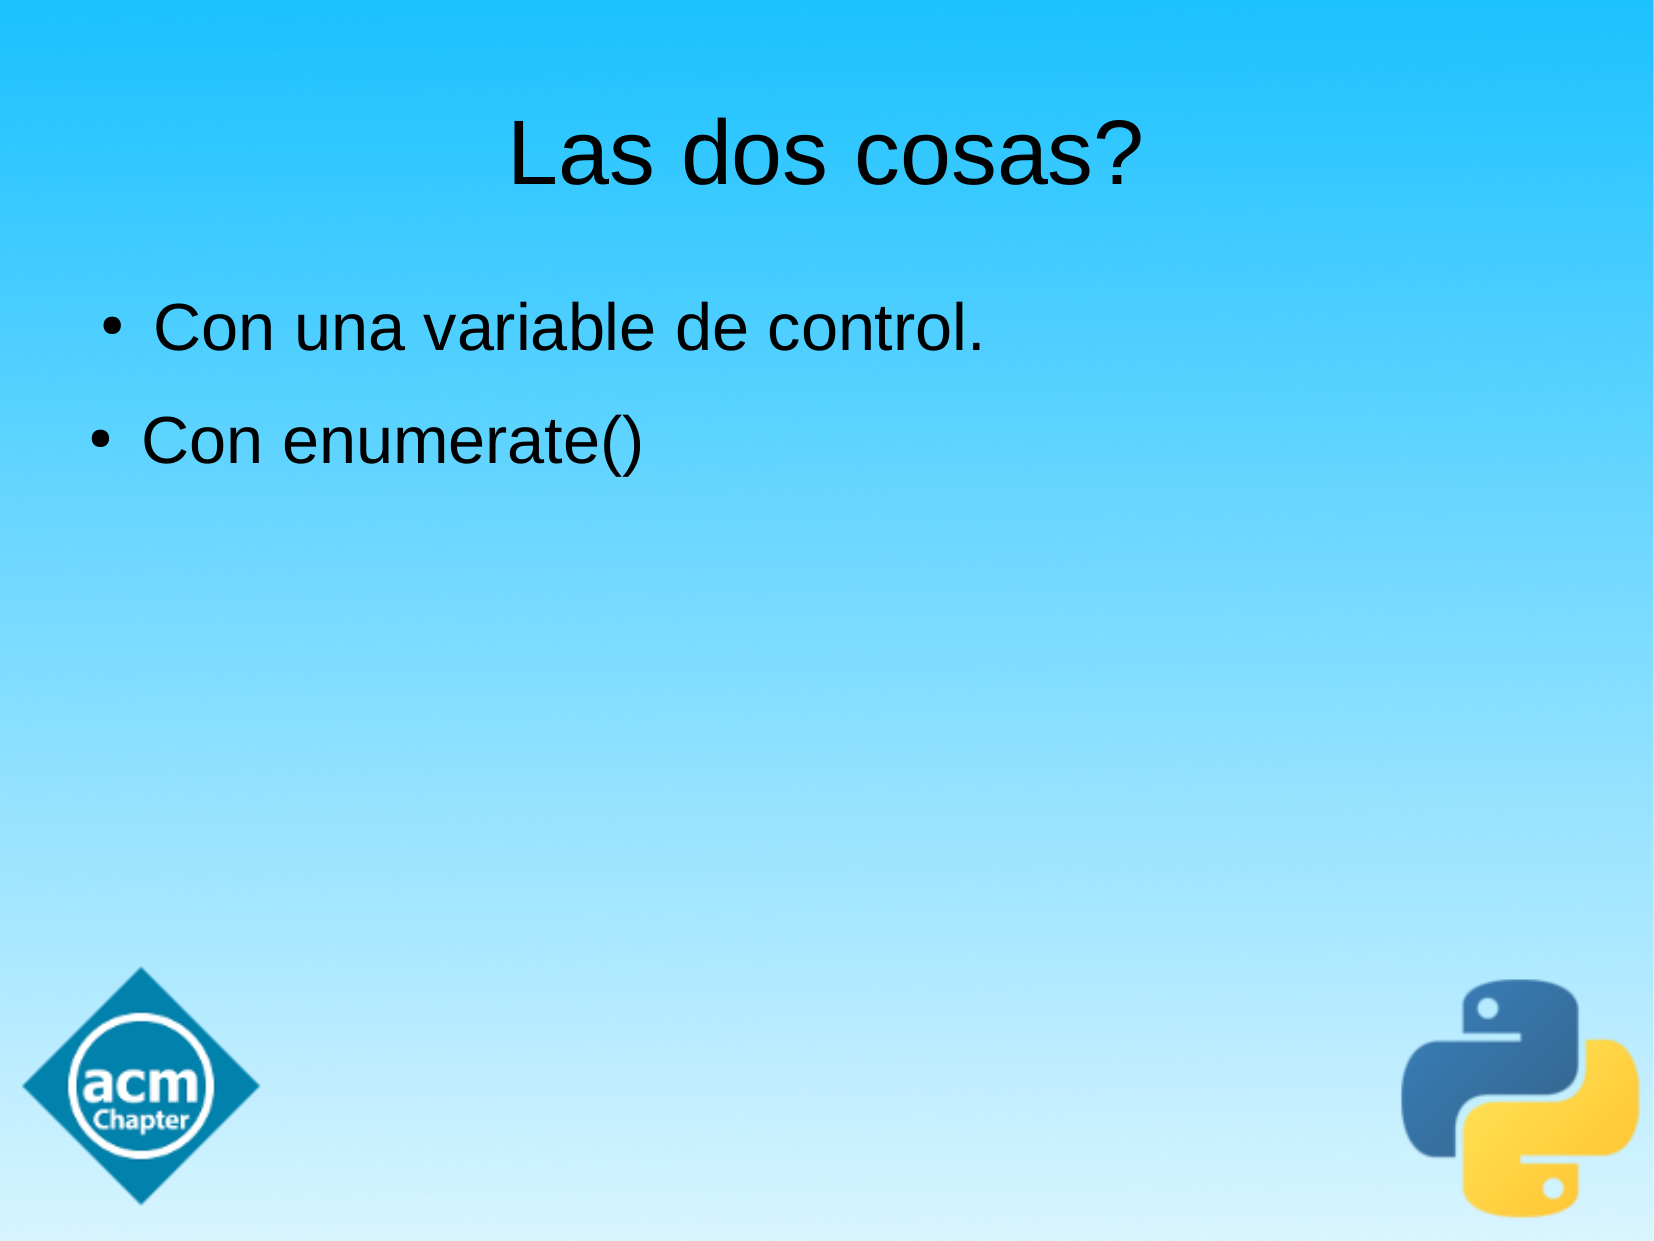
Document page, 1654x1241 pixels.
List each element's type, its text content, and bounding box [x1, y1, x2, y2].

title Las dos cosas? [82, 49, 1571, 257]
picture [0, 0, 1654, 1241]
list Con enumerate() [70, 402, 1559, 556]
list Con una variable de control. [82, 290, 1571, 390]
